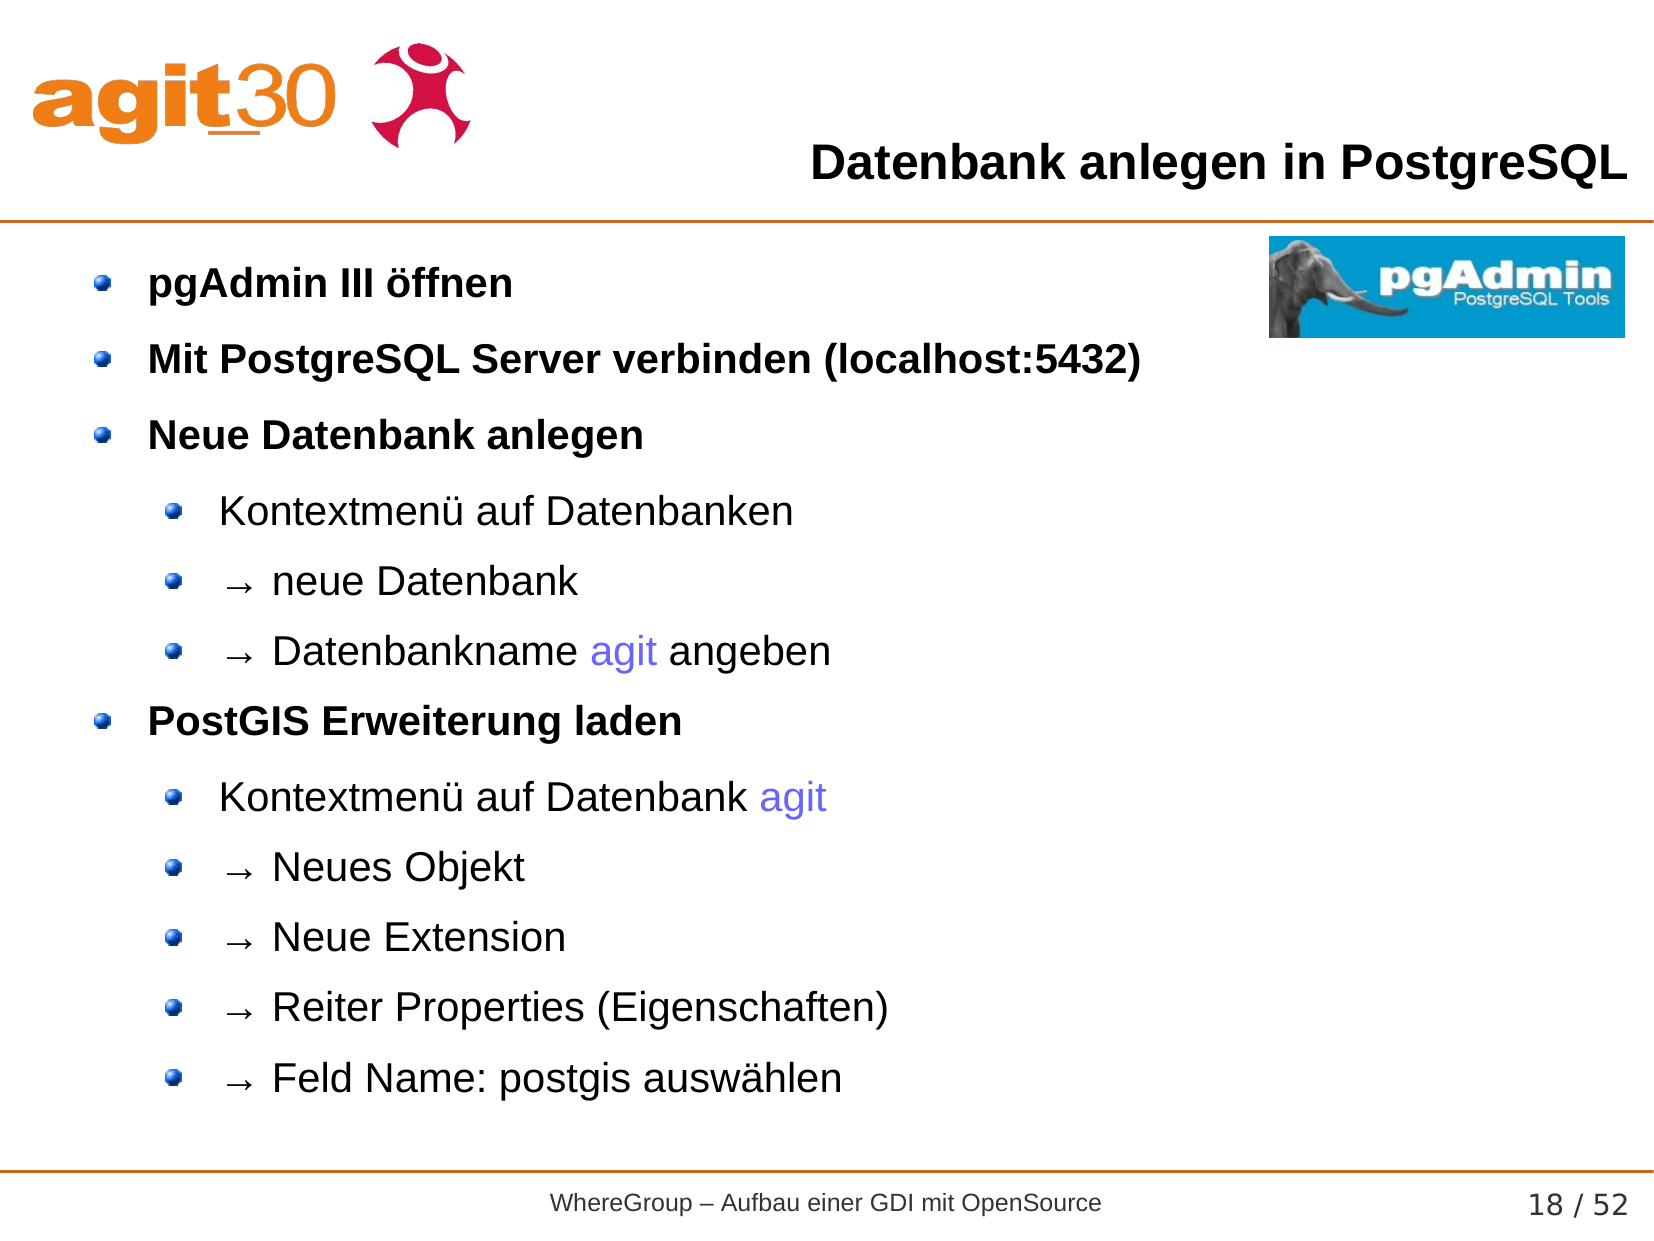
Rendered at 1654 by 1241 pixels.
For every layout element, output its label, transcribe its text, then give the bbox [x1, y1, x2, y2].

title Datenbank anlegen in PostgreSQL [242, 118, 1630, 207]
picture [1380, 260, 1614, 309]
list pgAdmin III öffnen Mit PostgreSQL Server verbinden (localhost:5432) Neue Datenbank anlegen Kontextmenü auf Datenbanken → neue Datenbank → Datenbankname agit angeben PostGIS Erweiterung laden Kontextmenü auf Datenbank agit → Neues Objekt → Neue Extension → Reiter Properties (Eigenschaften) → Feld Name: postgis auswählen [76, 259, 1565, 1103]
picture [29, 58, 340, 148]
picture [1269, 240, 1408, 338]
